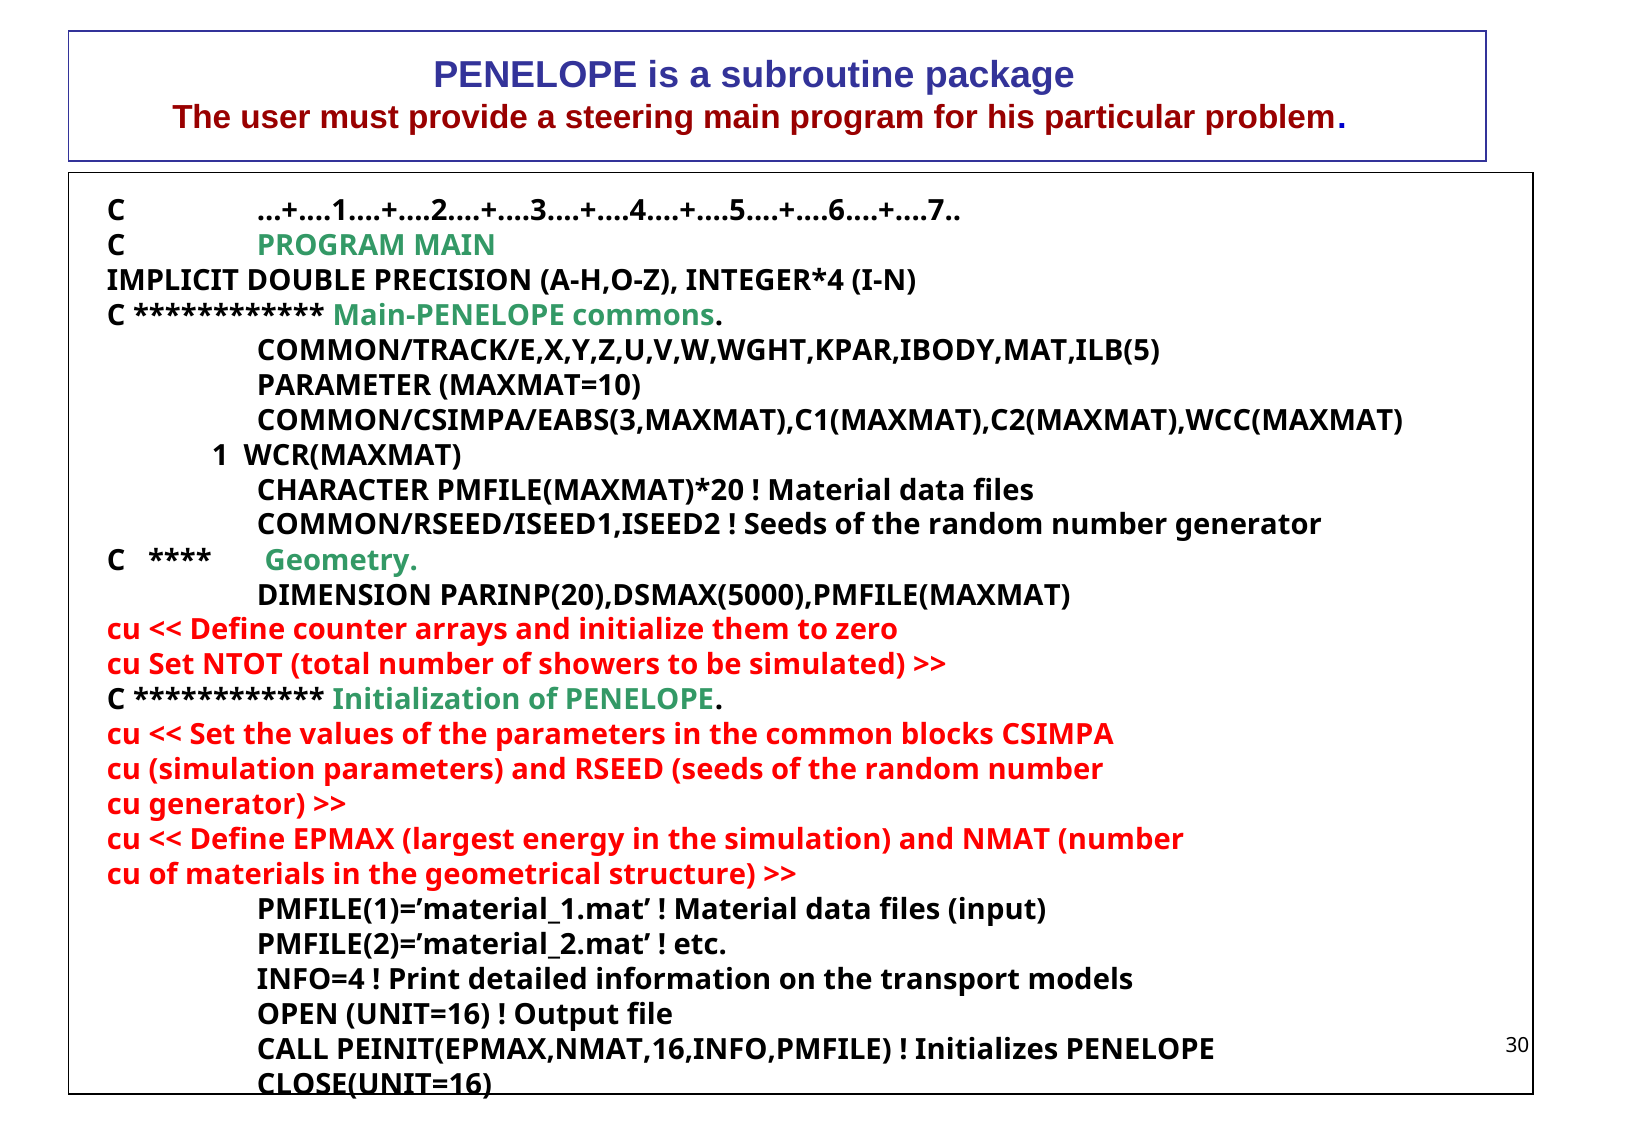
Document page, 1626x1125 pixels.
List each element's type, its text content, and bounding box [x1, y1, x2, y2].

text_box C ...+....1....+....2....+....3....+....4....+....5....+....6....+....7.. C PROGRAM MAIN IMPLICIT DOUBLE PRECISION (A-H,O-Z), INTEGER*4 (I-N) C ************ Main-PENELOPE commons. COMMON/TRACK/E,X,Y,Z,U,V,W,WGHT,KPAR,IBODY,MAT,ILB(5) PARAMETER (MAXMAT=10) COMMON/CSIMPA/EABS(3,MAXMAT),C1(MAXMAT),C2(MAXMAT),WCC(MAXMAT) 1 WCR(MAXMAT) CHARACTER PMFILE(MAXMAT)*20 ! Material data files COMMON/RSEED/ISEED1,ISEED2 ! Seeds of the random number generator C **** Geometry. DIMENSION PARINP(20),DSMAX(5000),PMFILE(MAXMAT) cu << Define counter arrays and initialize them to zero cu Set NTOT (total number of showers to be simulated) >> C ************ Initialization of PENELOPE. cu << Set the values of the parameters in the common blocks CSIMPA cu (simulation parameters) and RSEED (seeds of the random number cu generator) >> cu << Define EPMAX (largest energy in the simulation) and NMAT (number cu of materials in the geometrical structure) >> PMFILE(1)=’material_1.mat’ ! Material data files (input) PMFILE(2)=’material_2.mat’ ! etc. INFO=4 ! Print detailed information on the transport models OPEN (UNIT=16) ! Output file CALL PEINIT(EPMAX,NMAT,16,INFO,PMFILE) ! Initializes PENELOPE CLOSE(UNIT=16) [92, 183, 1475, 1093]
text_box PENELOPE is a subroutine package The user must provide a steering main program for his particular problem. [80, 42, 1439, 144]
